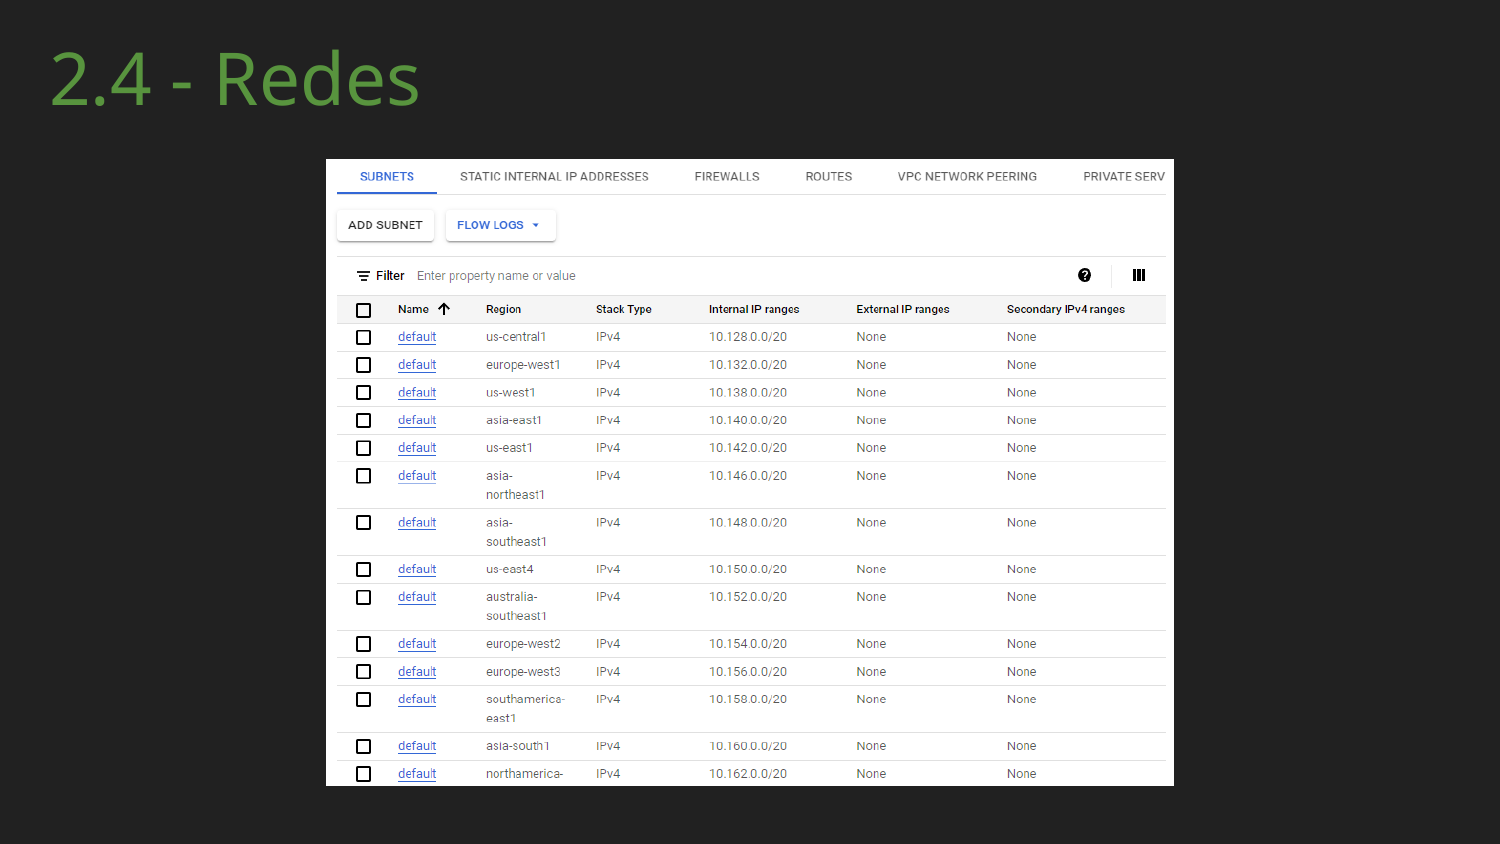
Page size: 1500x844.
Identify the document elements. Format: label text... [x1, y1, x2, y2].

picture [326, 159, 1174, 786]
title 2.4 - Redes [34, 17, 1432, 168]
